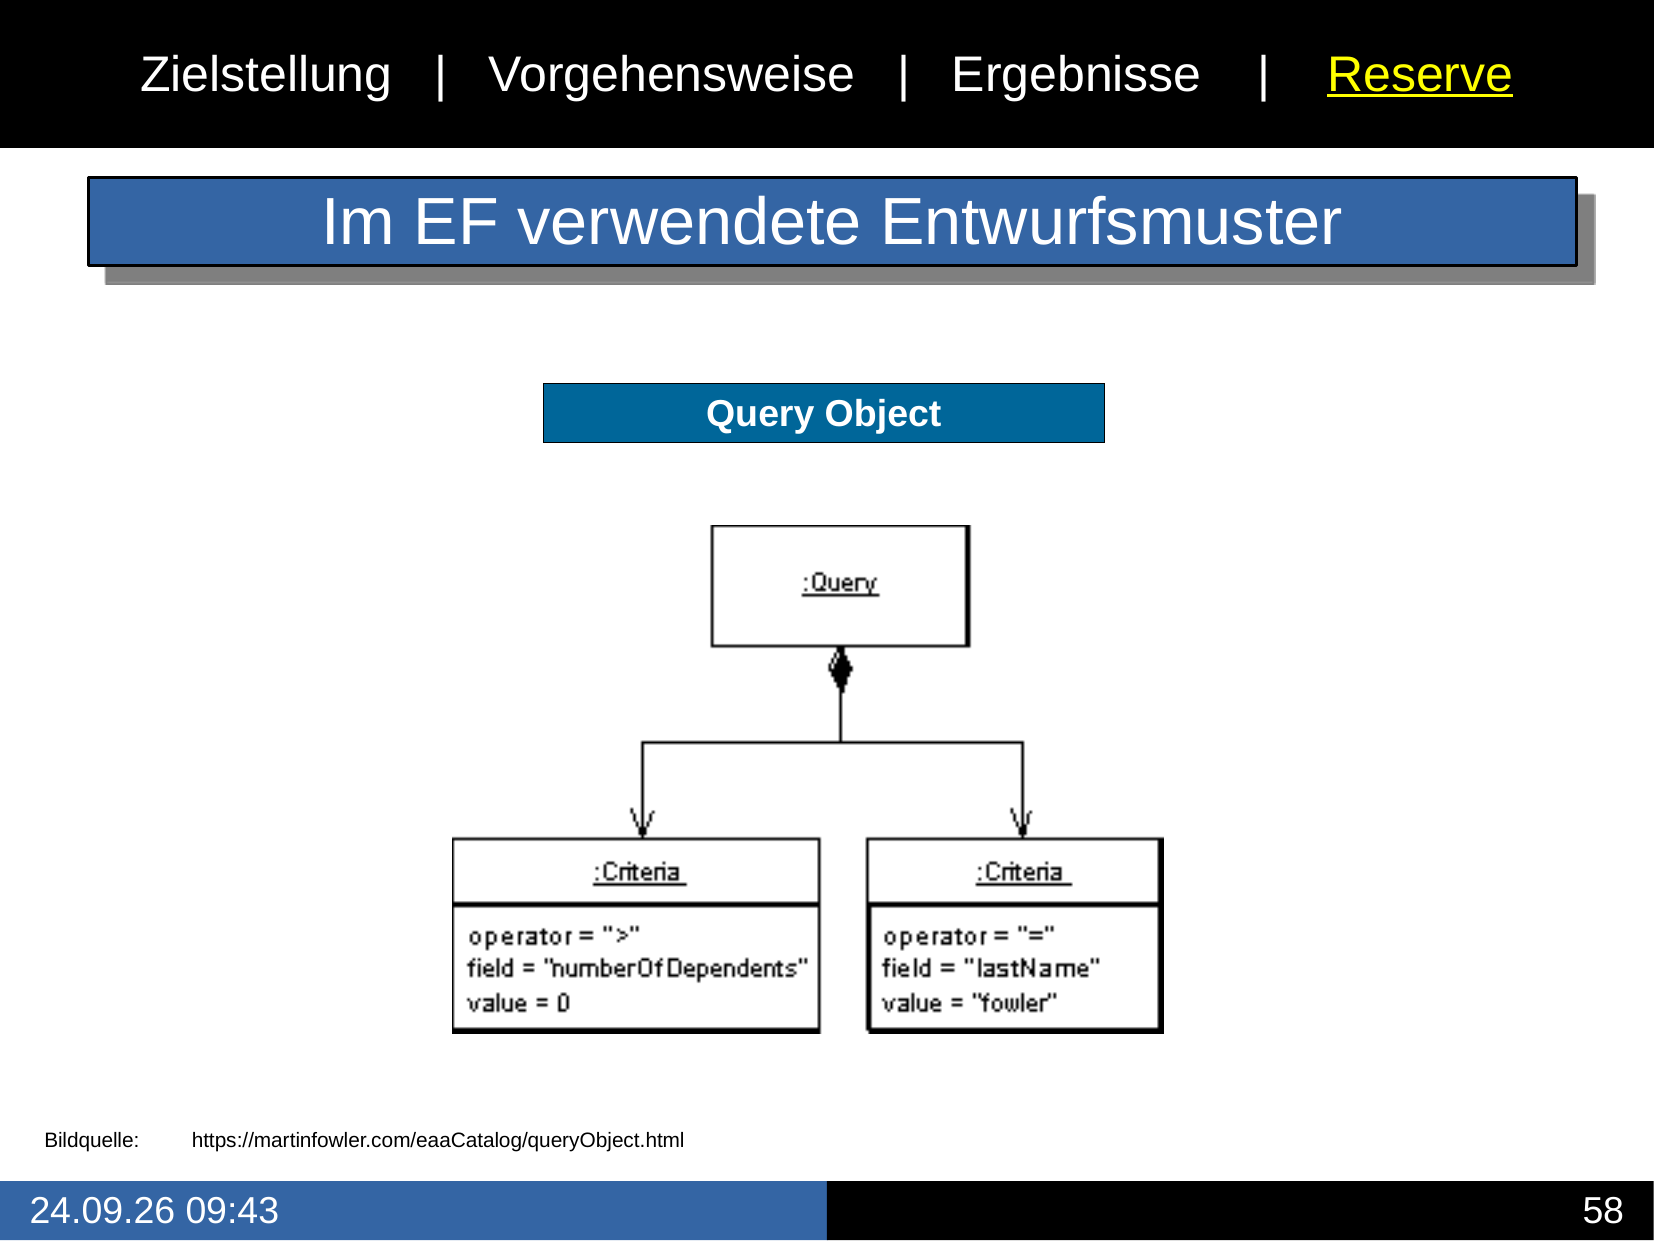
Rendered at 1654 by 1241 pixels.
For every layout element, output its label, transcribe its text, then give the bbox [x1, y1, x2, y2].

text_box Query Object [543, 383, 1105, 443]
picture [452, 525, 1164, 1034]
text_box Zielstellung | Vorgehensweise | Ergebnisse | Reserve [0, 0, 1654, 148]
text_box Bildquelle: https://martinfowler.com/eaaCatalog/queryObject.html [29, 1122, 1565, 1182]
title Im EF verwendete Entwurfsmuster [88, 177, 1577, 266]
